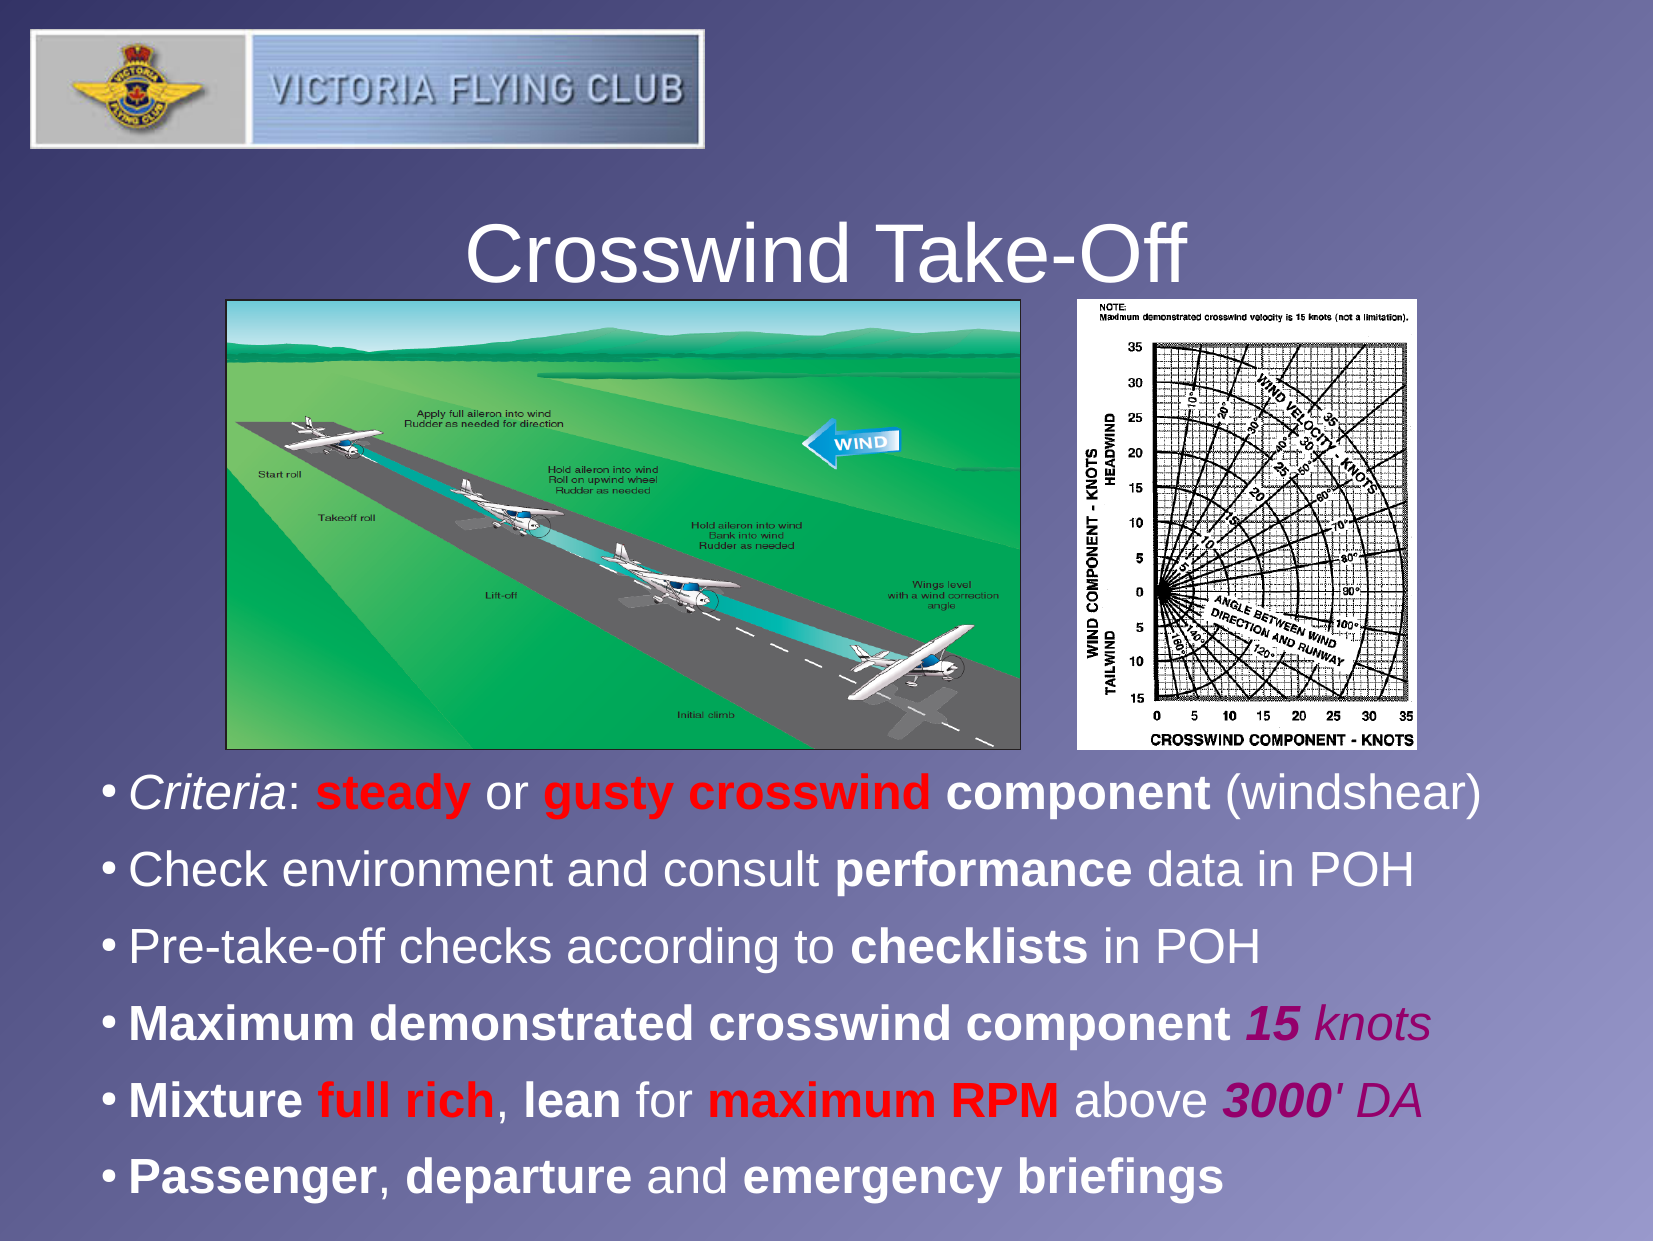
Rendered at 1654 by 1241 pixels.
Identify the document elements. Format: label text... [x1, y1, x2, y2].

picture [1077, 299, 1417, 751]
picture [30, 29, 705, 149]
picture [225, 299, 1021, 751]
list Criteria: steady or gusty crosswind component (windshear) Check environment and consult performance data in POH Pre-take-off checks according to checklists in POH Maximum demonstrated crosswind component 15 knots Mixture full rich, lean for maximum RPM above 3000' DA Passenger, departure and emergency briefings [87, 765, 1576, 1216]
title Crosswind Take-Off [82, 150, 1571, 358]
